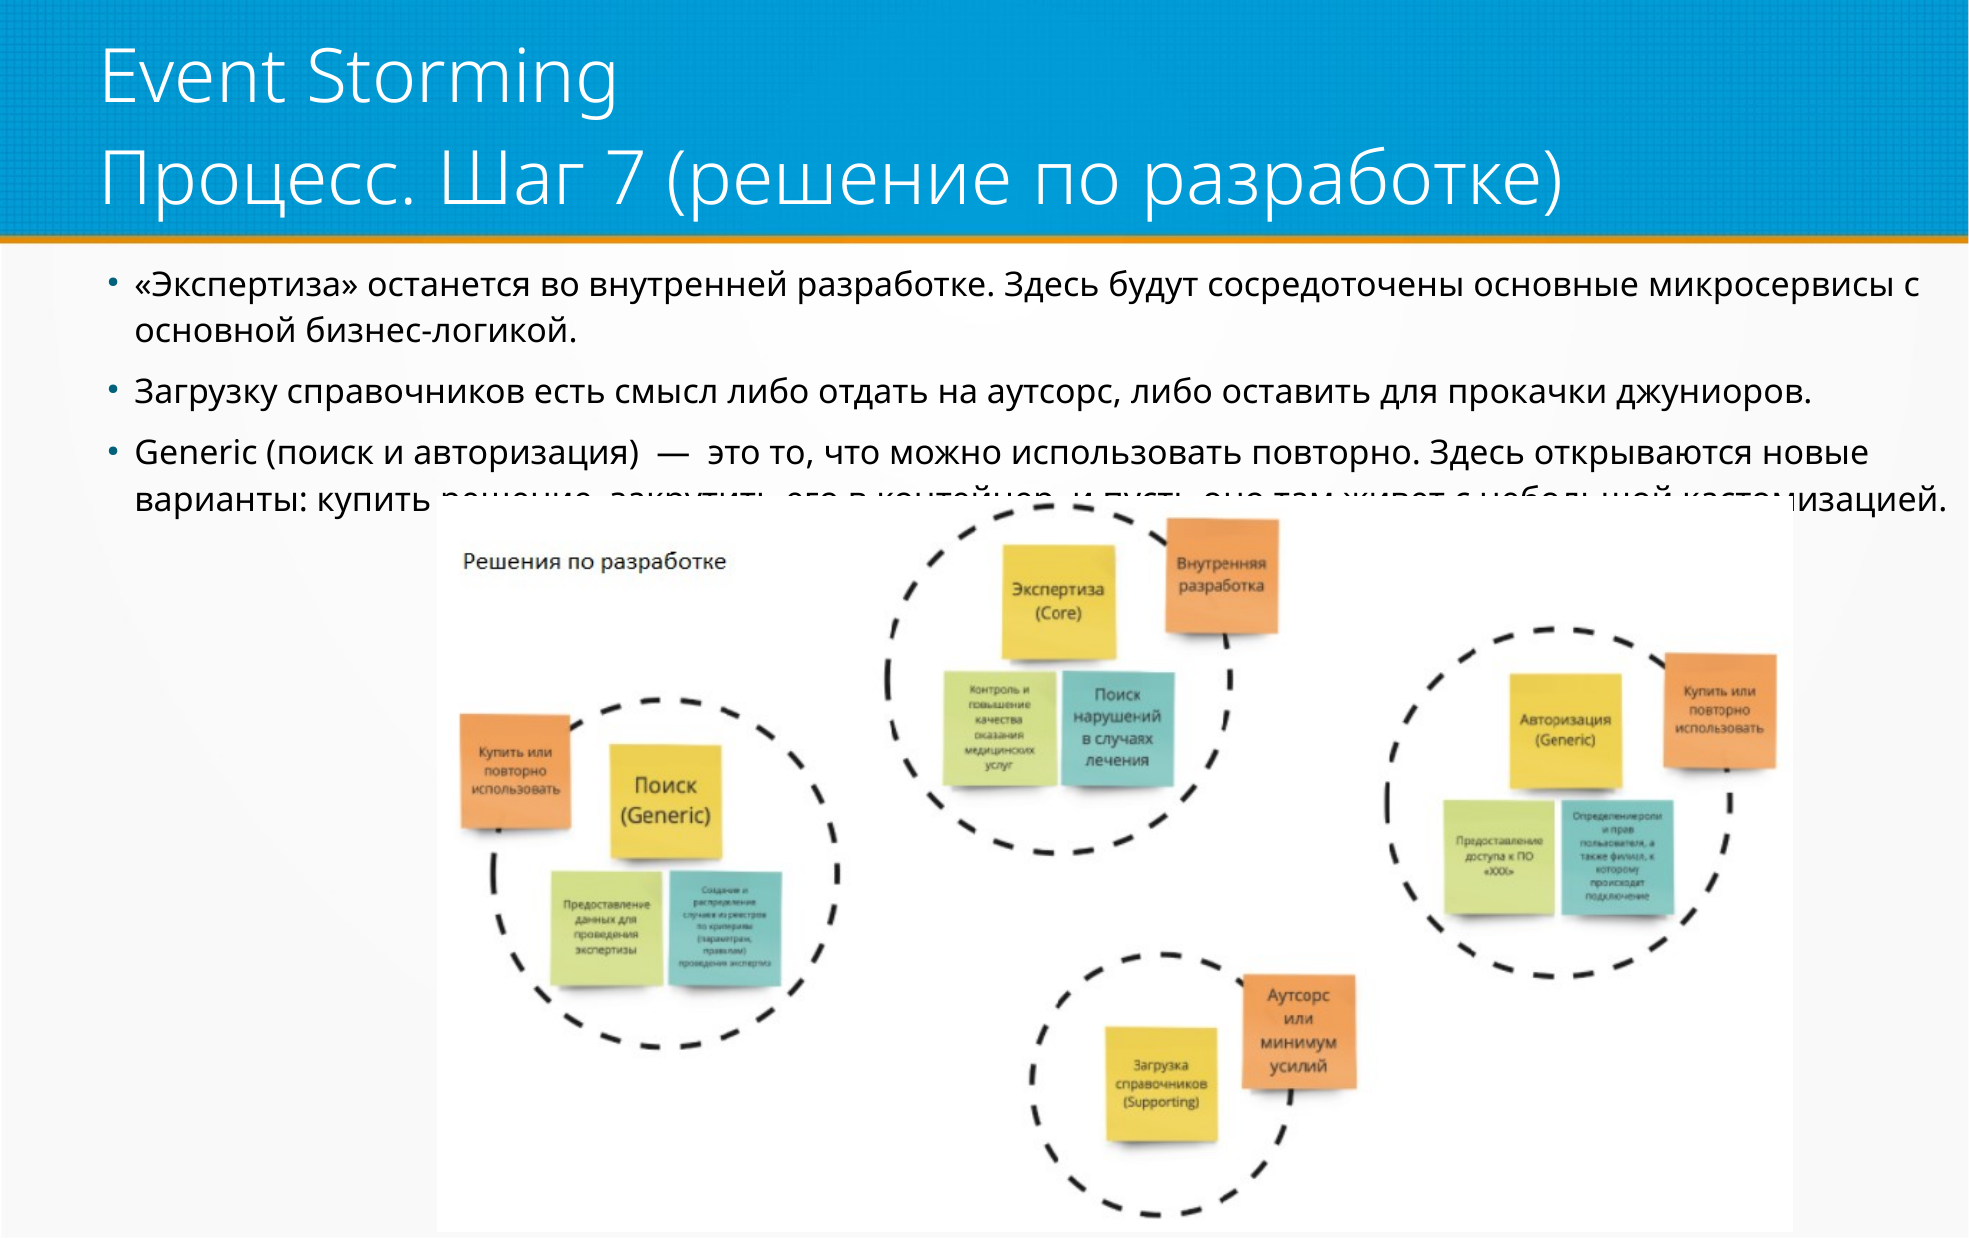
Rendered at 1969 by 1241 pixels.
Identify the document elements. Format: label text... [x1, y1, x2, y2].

title Event Storming Процесс. Шаг 7 (решение по разработке) [98, 19, 1961, 227]
list «Экспертиза» останется во внутренней разработке. Здесь будут сосредоточены основные микросервисы с основной бизнес-логикой. Загрузку справочников есть смысл либо отдать на аутсорс, либо оставить для прокачки джуниоров. Generic (поиск и авторизация) — это то, что можно использовать повторно. Здесь открываются новые варианты: купить решение, закрутить его в контейнер, и пусть оно там живет с небольшой кастомизацией. [98, 259, 1969, 532]
picture [0, 233, 1969, 1241]
